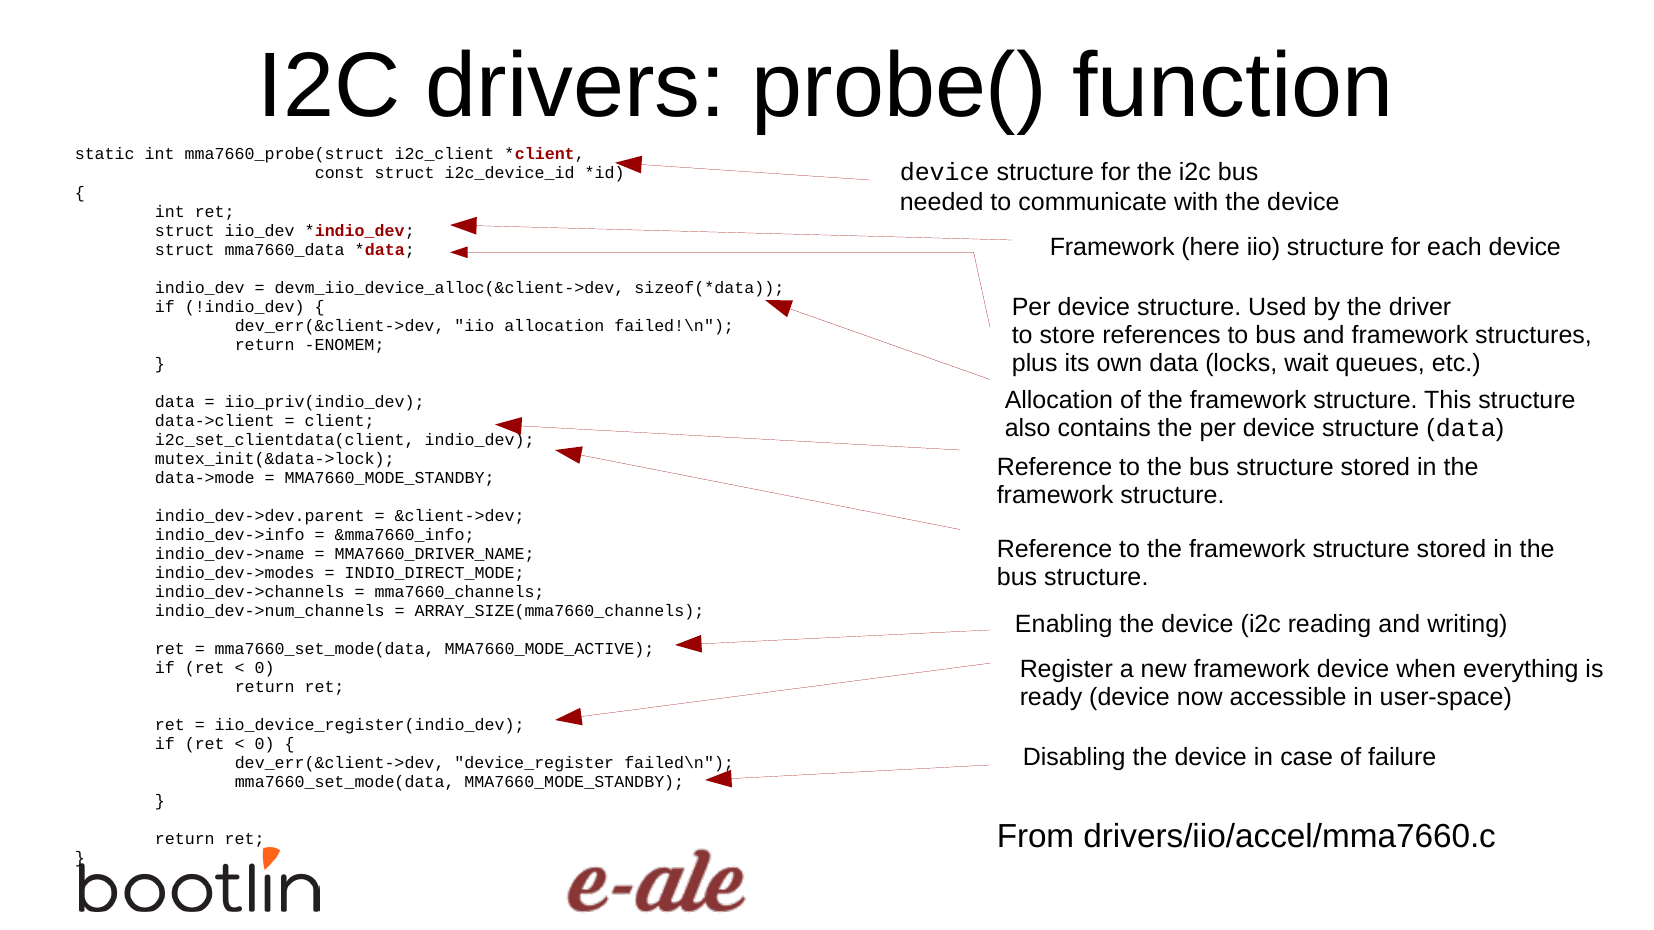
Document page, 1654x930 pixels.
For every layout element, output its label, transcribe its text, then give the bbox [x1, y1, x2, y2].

text_box Reference to the framework structure stored in the bus structure. [982, 527, 1606, 603]
text_box Enabling the device (i2c reading and writing) [1000, 602, 1624, 648]
text_box Reference to the bus structure stored in the framework structure. [982, 445, 1606, 521]
title I2C drivers: probe() function [82, 7, 1571, 163]
text_box Framework (here iio) structure for each device [1035, 225, 1653, 270]
text_box Disabling the device in case of failure [1008, 735, 1617, 781]
picture [565, 877, 749, 915]
text_box device structure for the i2c bus needed to communicate with the device [885, 150, 1356, 224]
text_box From drivers/iio/accel/mma7660.c [982, 810, 1606, 886]
text_box static int mma7660_probe(struct i2c_client *client, const struct i2c_device_id *id) { int ret; struct iio_dev *indio_dev; struct mma7660_data *data; indio_dev = devm_iio_device_alloc(&client->dev, sizeof(*data)); if (!indio_dev) { dev_err(&client->dev, "iio allocation failed!\n"); return -ENOMEM; } data = iio_priv(indio_dev); data->client = client; i2c_set_clientdata(client, indio_dev); mutex_init(&data->lock); data->mode = MMA7660_MODE_STANDBY; indio_dev->dev.parent = &client->dev; indio_dev->info = &mma7660_info; indio_dev->name = MMA7660_DRIVER_NAME; indio_dev->modes = INDIO_DIRECT_MODE; indio_dev->channels = mma7660_channels; indio_dev->num_channels = ARRAY_SIZE(mma7660_channels); ret = mma7660_set_mode(data, MMA7660_MODE_ACTIVE); if (ret < 0) return ret; ret = iio_device_register(indio_dev); if (ret < 0) { dev_err(&client->dev, "device_register failed\n"); mma7660_set_mode(data, MMA7660_MODE_STANDBY); } return ret; } [60, 138, 826, 877]
text_box Allocation of the framework structure. This structure also contains the per device structure (data) [990, 378, 1613, 454]
picture [79, 877, 320, 912]
text_box Per device structure. Used by the driver to store references to bus and framework structures, plus its own data (locks, wait queues, etc.) [997, 284, 1621, 384]
text_box Register a new framework device when everything is ready (device now accessible in user-space) [1005, 647, 1628, 723]
